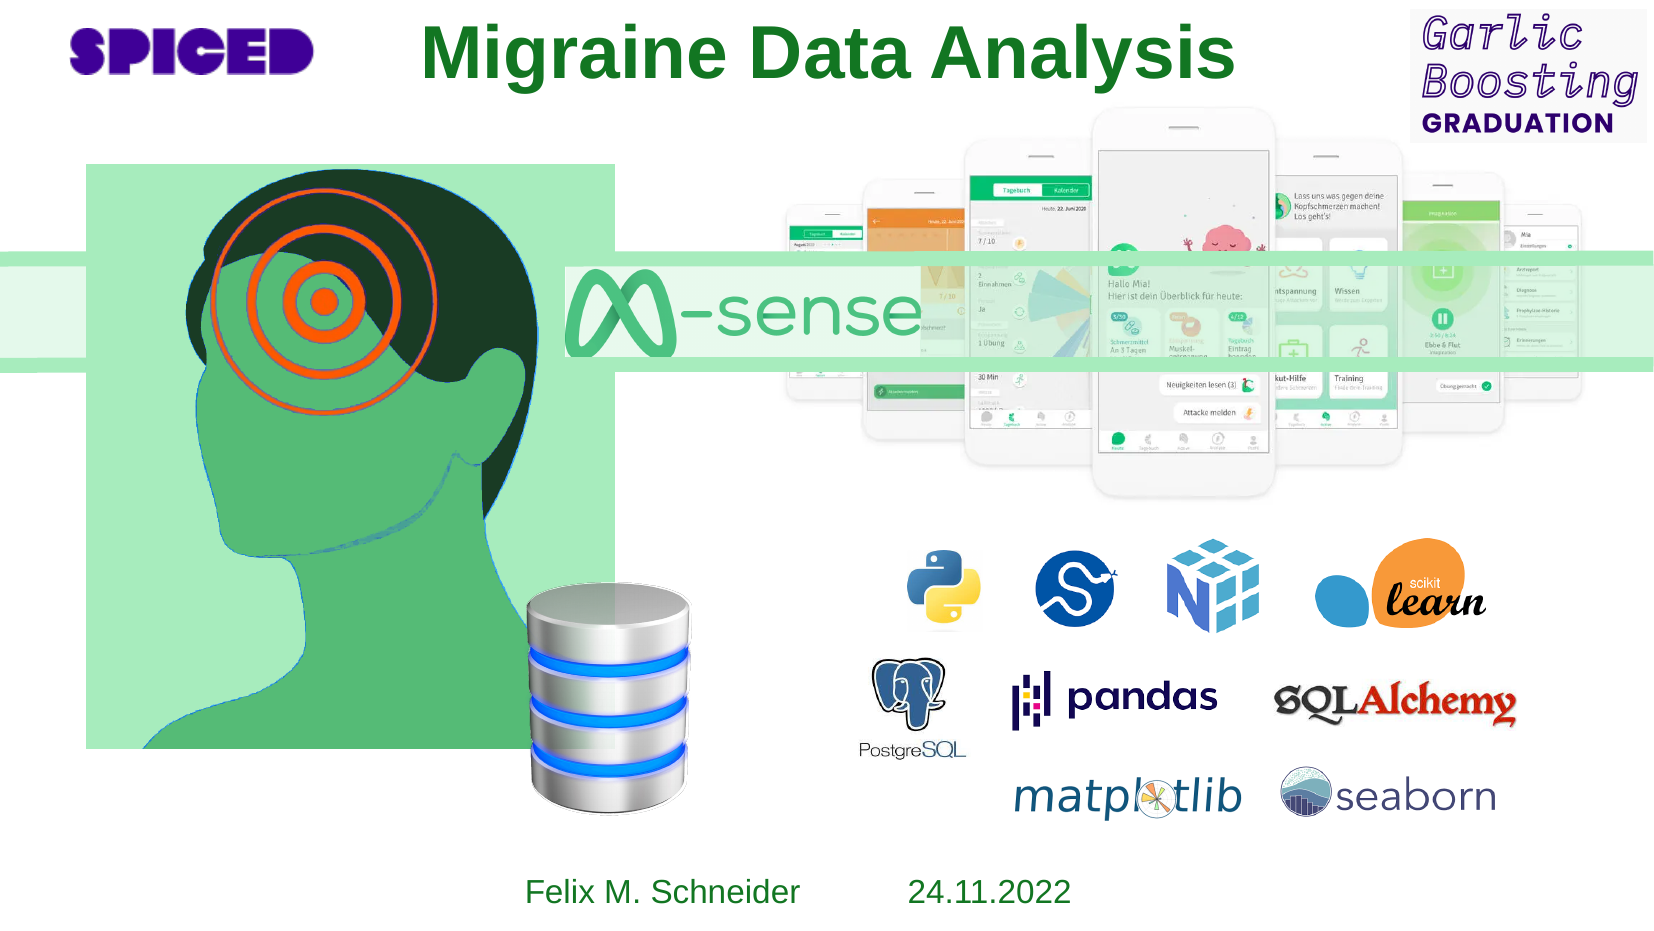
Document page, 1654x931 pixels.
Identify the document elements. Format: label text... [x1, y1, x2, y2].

picture [1153, 528, 1272, 643]
picture [1273, 678, 1518, 731]
picture [86, 164, 730, 821]
picture [1315, 538, 1486, 628]
text_box Migraine Data Analysis [56, 3, 1602, 186]
picture [1031, 546, 1118, 631]
picture [999, 774, 1253, 824]
picture [849, 657, 973, 760]
text_box [0, 264, 86, 367]
picture [1276, 762, 1501, 826]
picture [779, 372, 1588, 505]
text_box [565, 257, 1654, 360]
picture [907, 550, 983, 632]
picture [1002, 656, 1227, 745]
text_box Felix M. Schneider 24.11.2022 [510, 866, 1111, 919]
picture [779, 186, 1588, 251]
picture [1410, 9, 1647, 143]
picture [69, 28, 315, 76]
